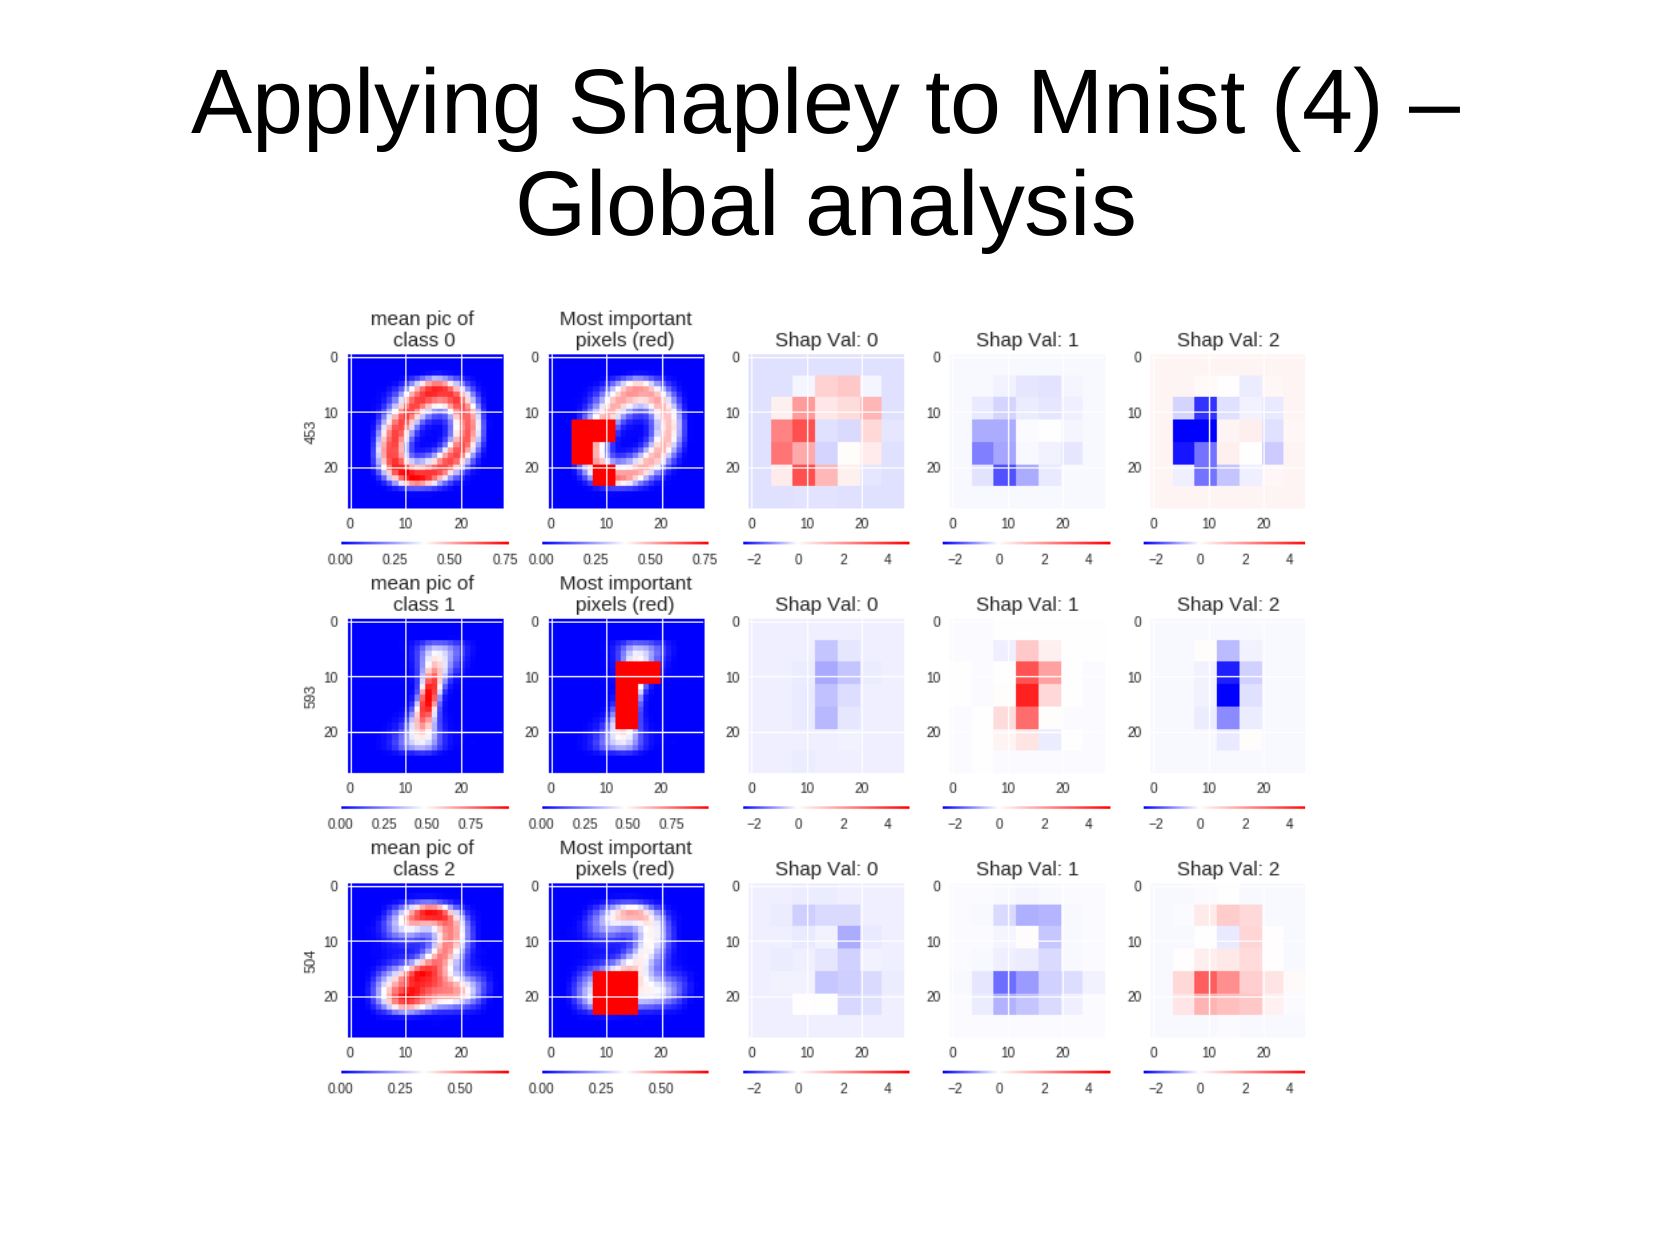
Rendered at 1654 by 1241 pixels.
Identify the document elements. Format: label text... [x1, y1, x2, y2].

title Applying Shapley to Mnist (4) – Global analysis [82, 49, 1571, 257]
picture [255, 300, 1306, 1096]
